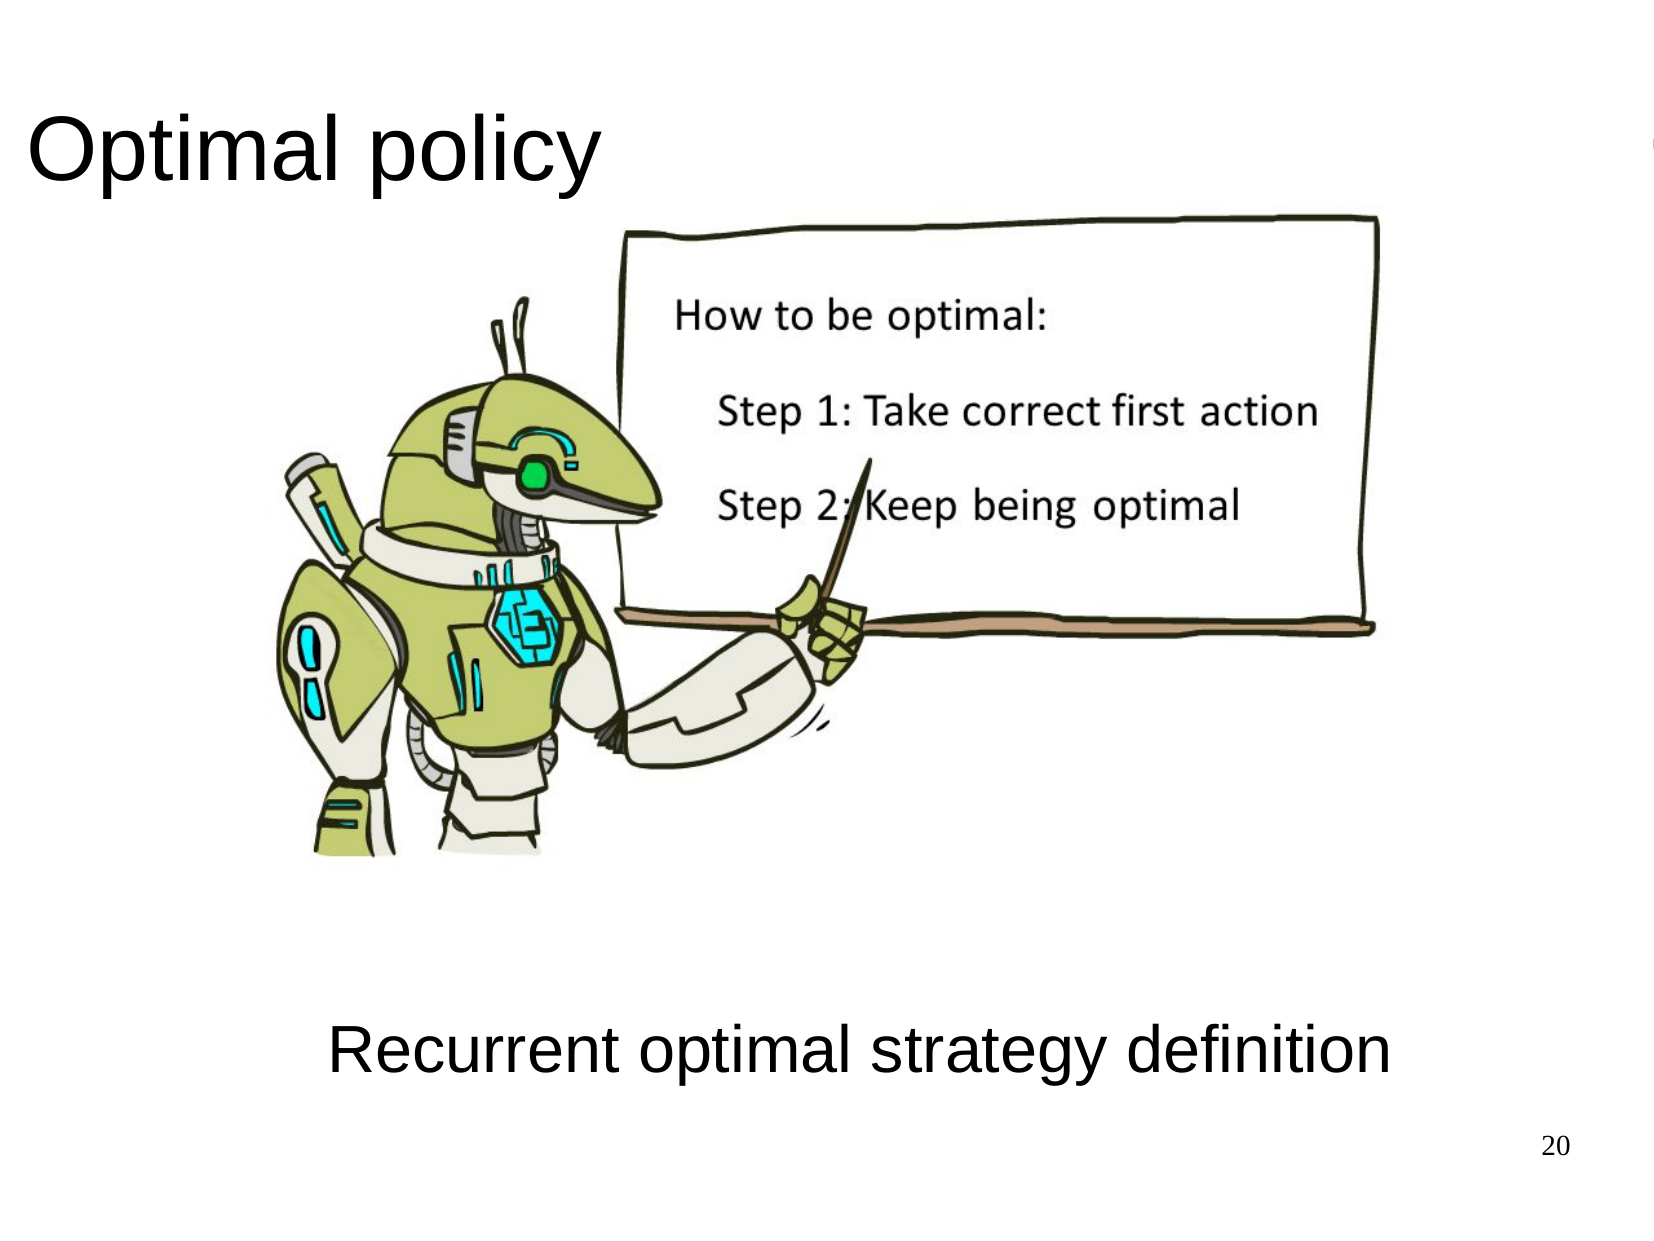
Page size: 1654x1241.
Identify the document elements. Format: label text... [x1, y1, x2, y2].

text_box Recurrent optimal strategy definition [240, 1005, 1481, 1141]
picture [0, 203, 1654, 931]
text_box Optimal policy [11, 90, 619, 208]
text_box [0, 3, 1654, 203]
